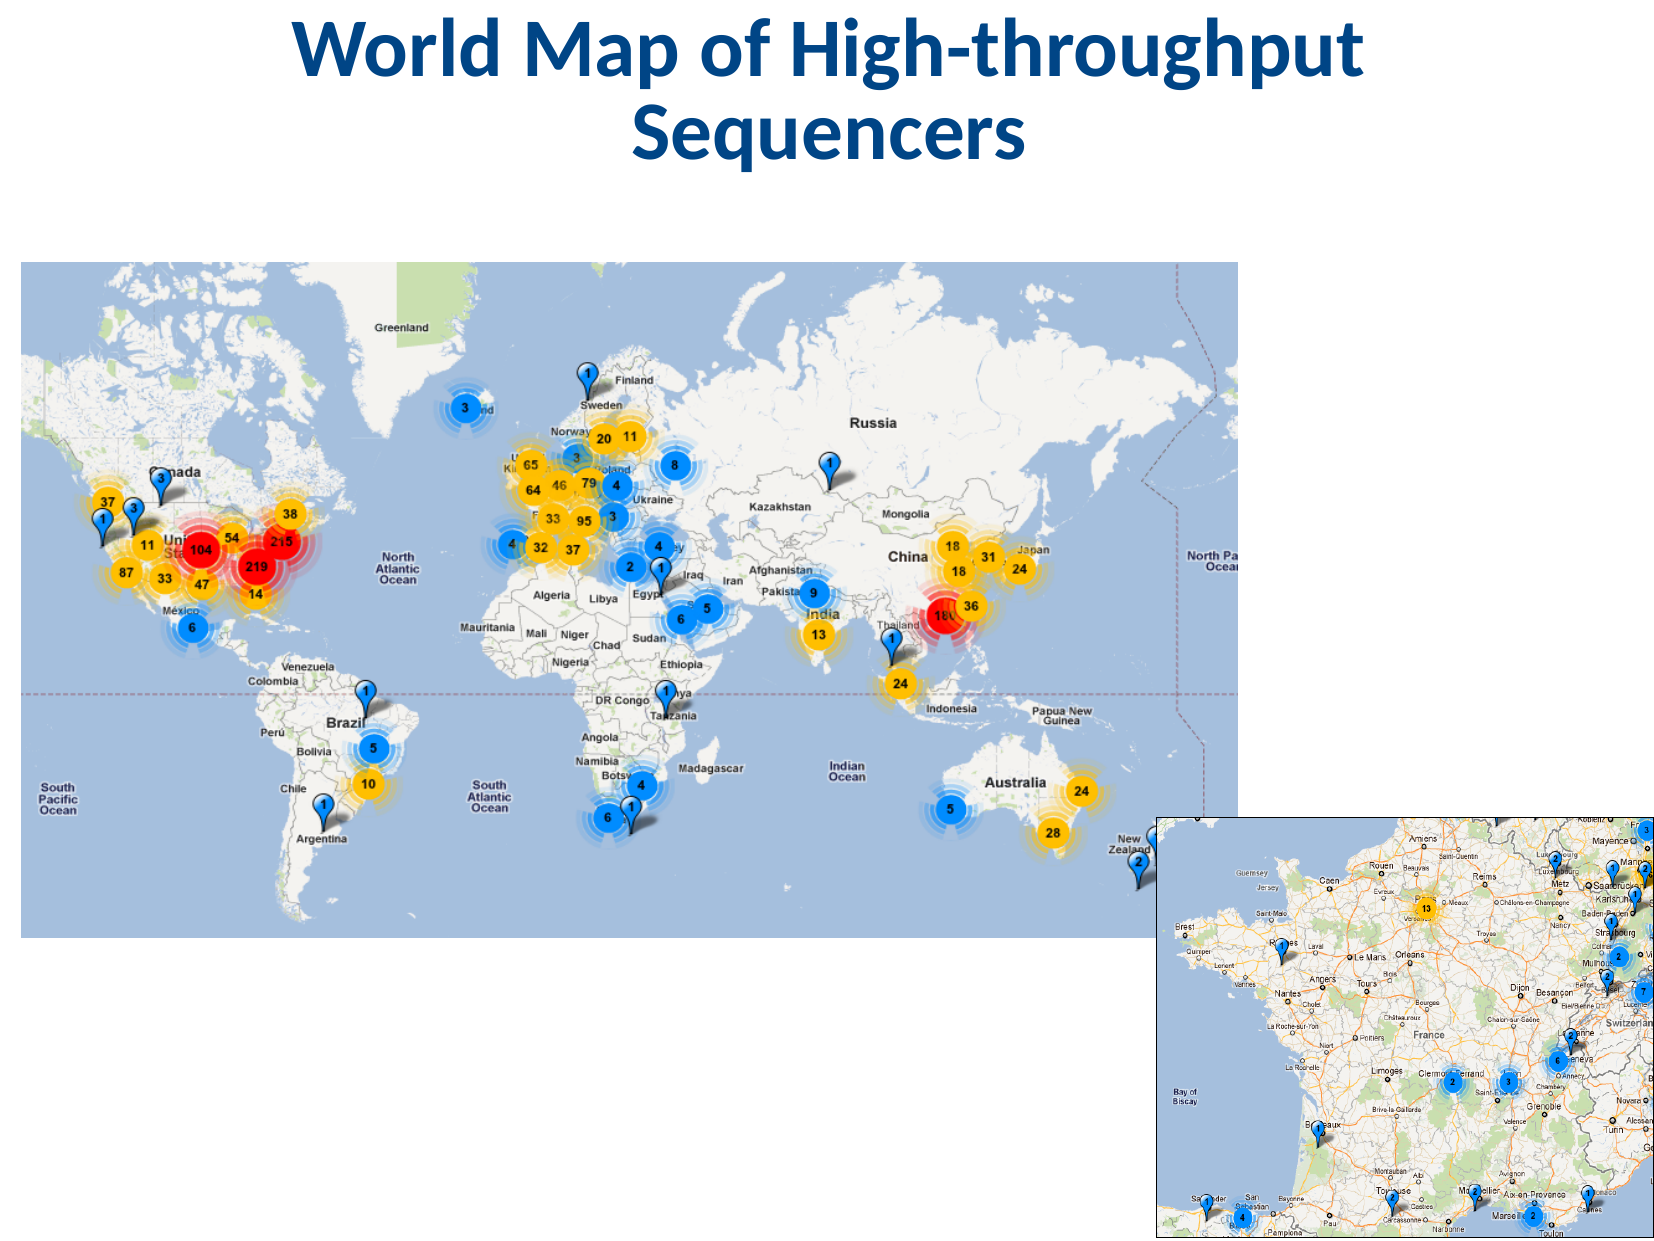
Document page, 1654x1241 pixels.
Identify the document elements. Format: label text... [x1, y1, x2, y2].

title World Map of High-throughput Sequencers [85, 0, 1574, 195]
picture [21, 262, 1238, 938]
picture [1157, 818, 1653, 1237]
